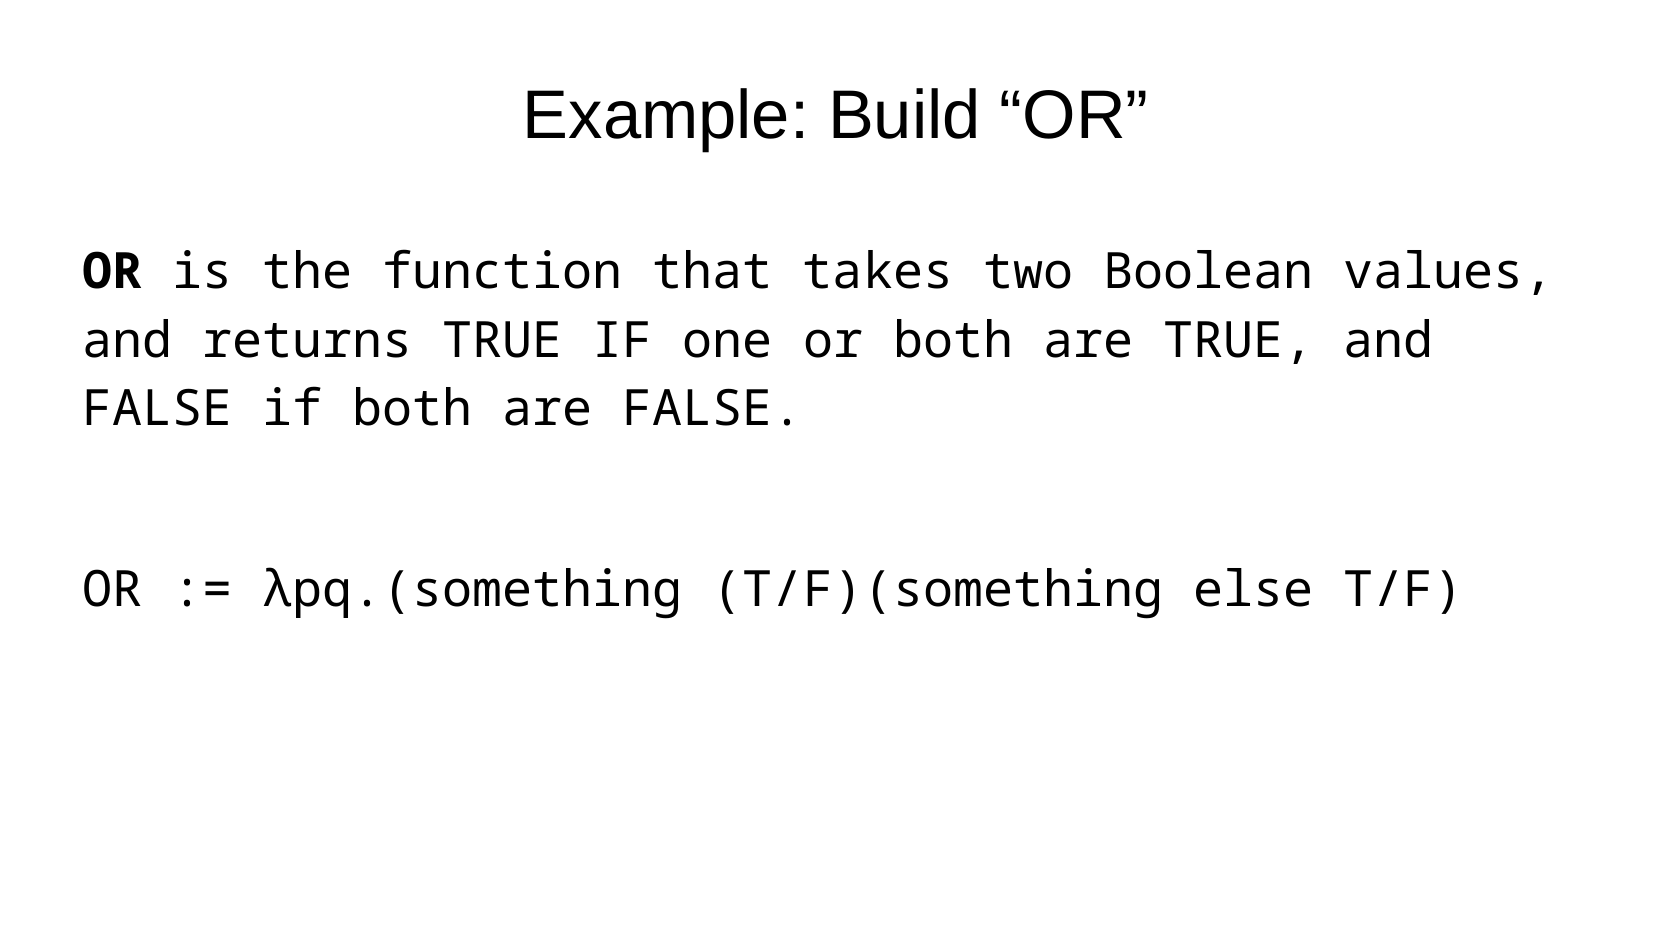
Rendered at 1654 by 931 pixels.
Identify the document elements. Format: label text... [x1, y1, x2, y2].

title Example: Build “OR” [82, 37, 1571, 193]
list OR is the function that takes two Boolean values, and returns TRUE IF one or both are TRUE, and FALSE if both are FALSE. OR := λpq.(something (T/F)(something else T/F) [82, 235, 1571, 530]
